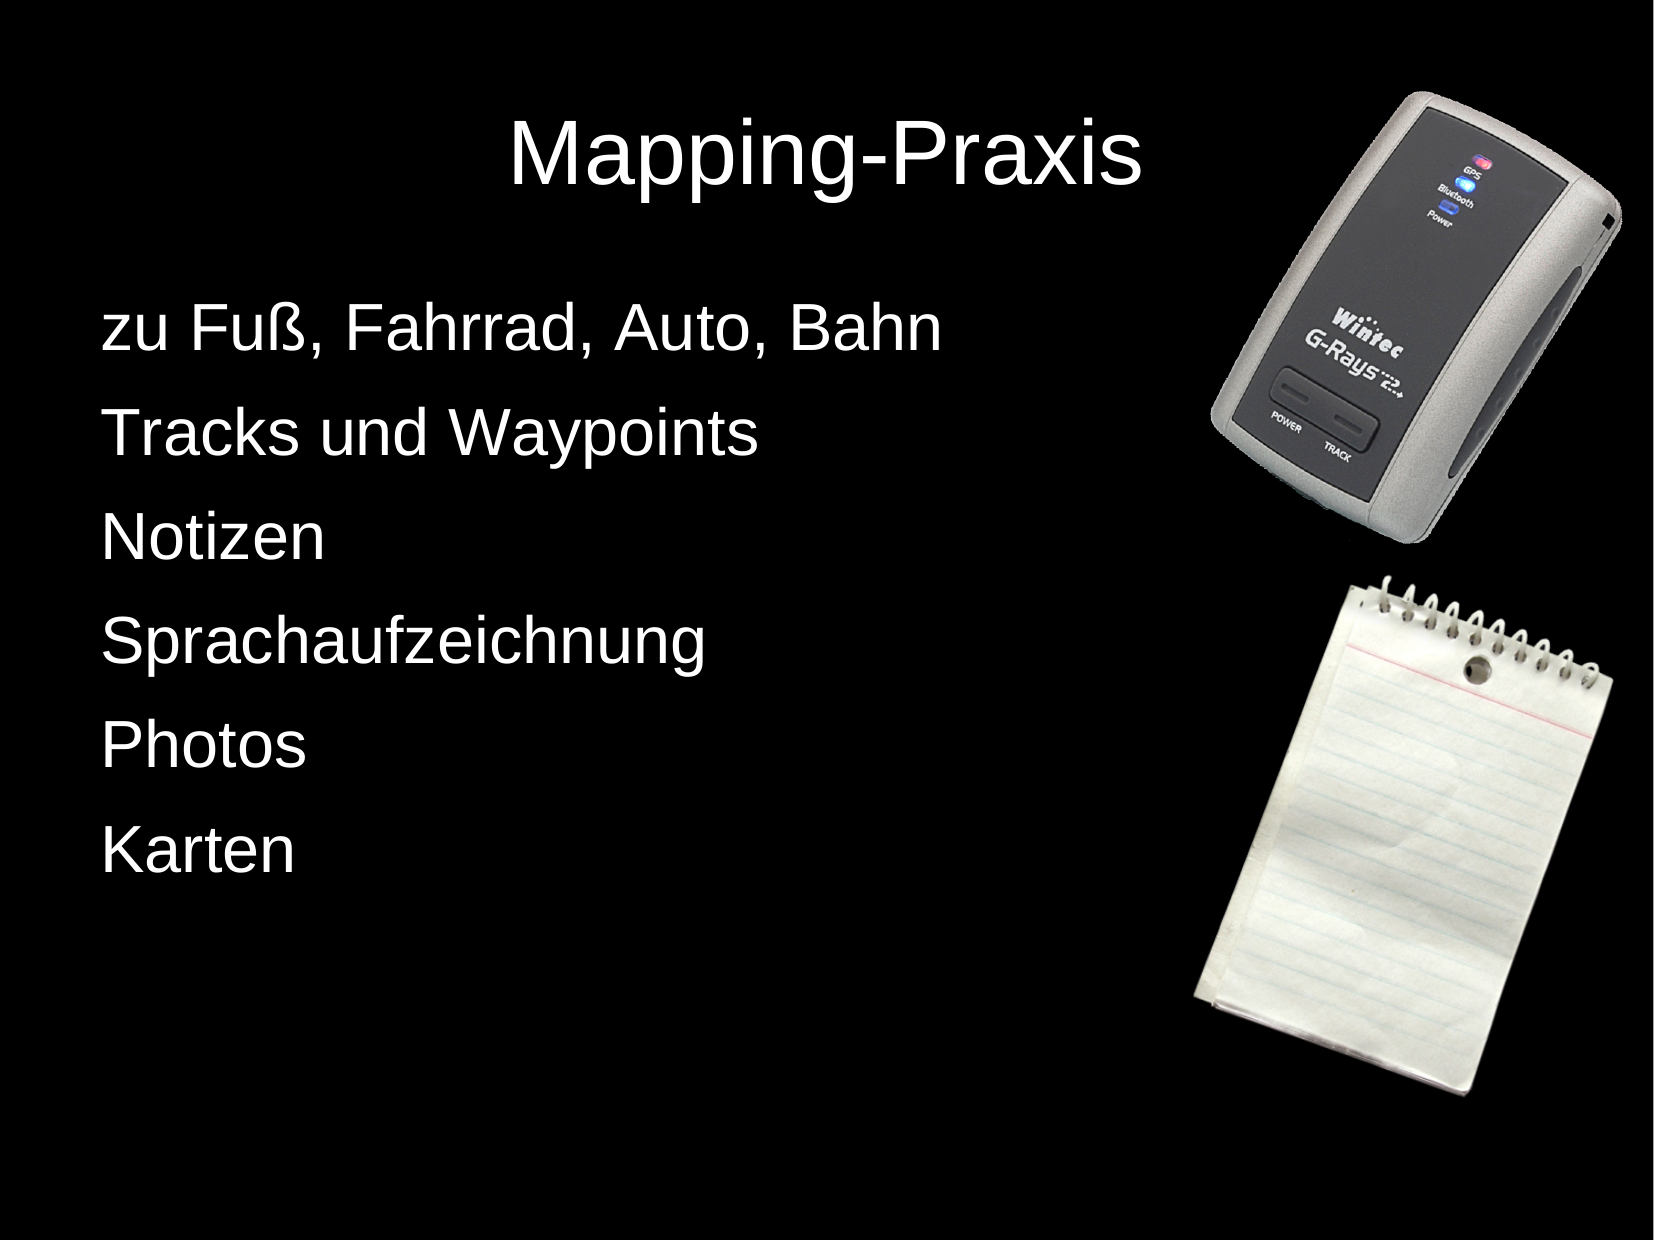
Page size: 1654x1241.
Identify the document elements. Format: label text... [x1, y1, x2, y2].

picture [1181, 62, 1653, 1241]
list zu Fuß, Fahrrad, Auto, Bahn Tracks und Waypoints Notizen Sprachaufzeichnung Photos Karten [82, 290, 1181, 1109]
title Mapping-Praxis [82, 49, 1571, 257]
